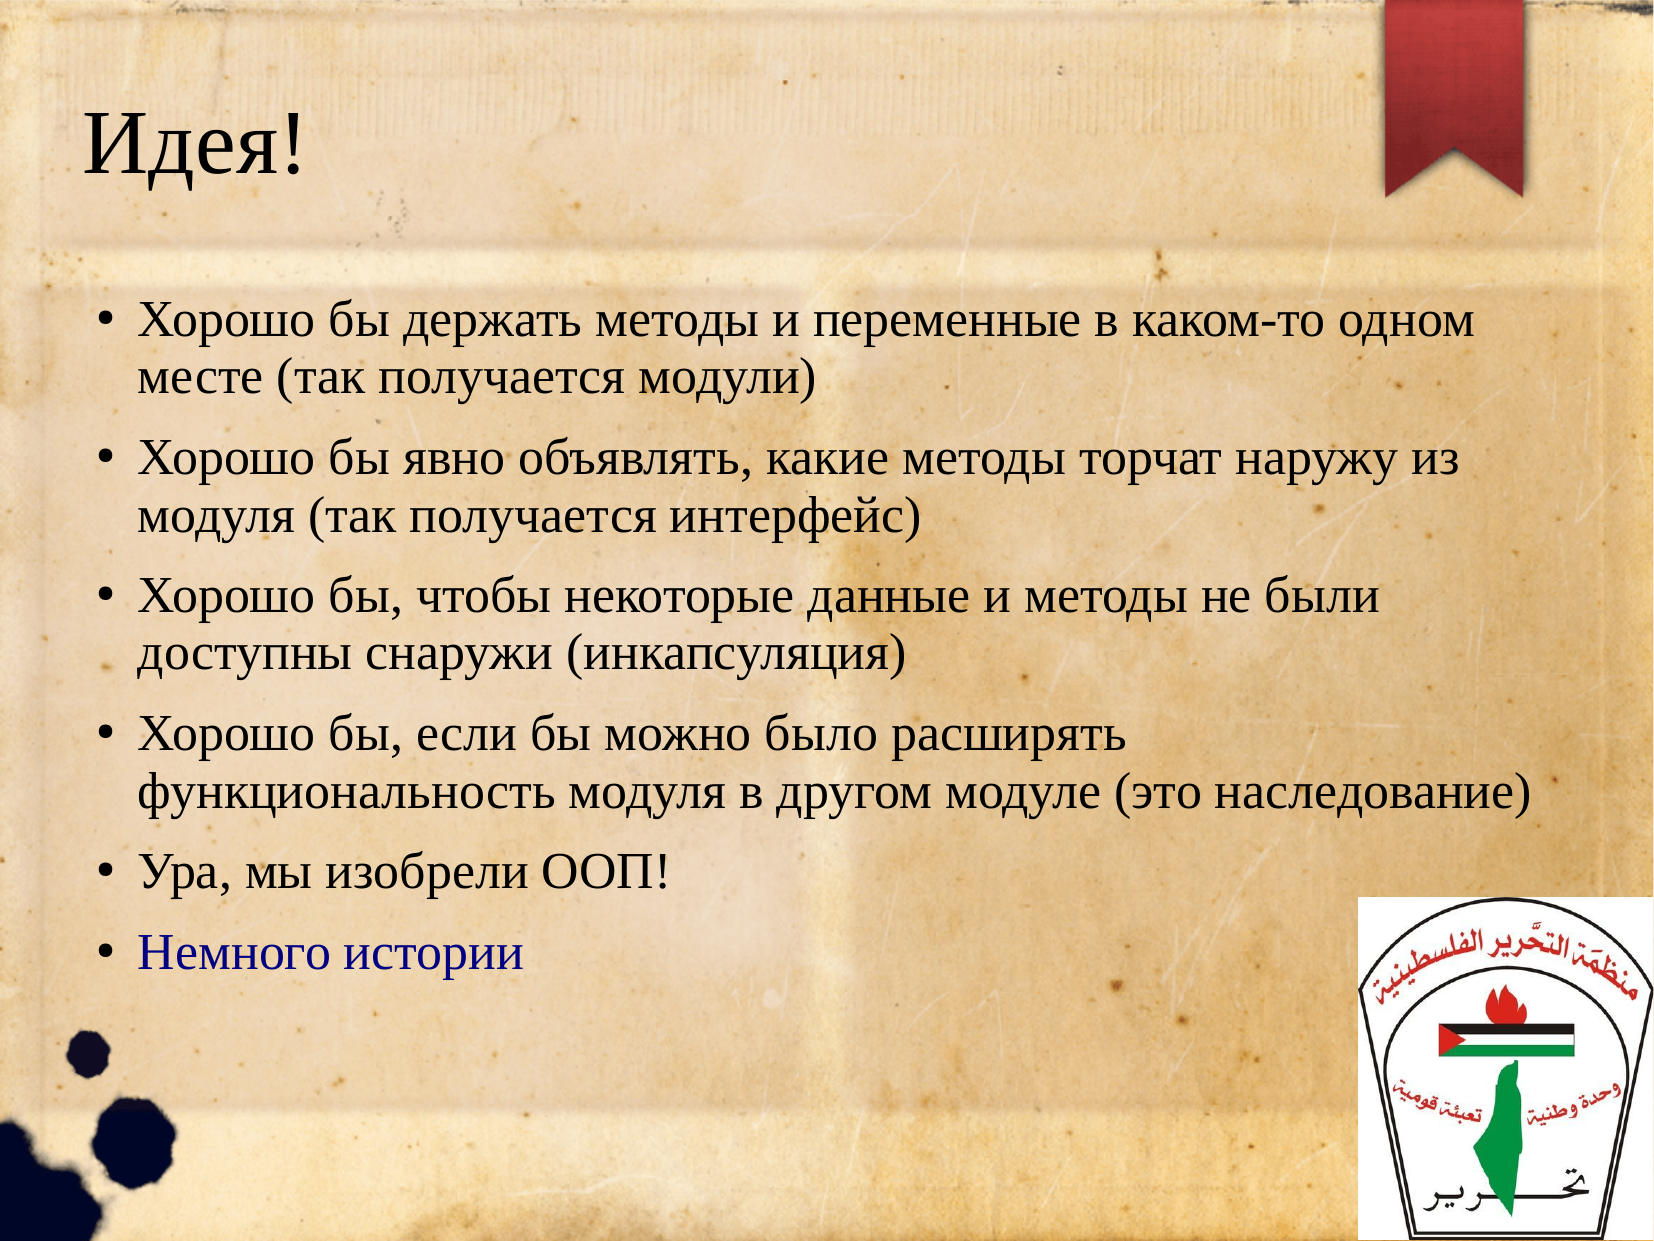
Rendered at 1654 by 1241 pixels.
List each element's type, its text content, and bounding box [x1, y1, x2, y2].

title Идея! [82, 49, 1347, 237]
picture [0, 0, 1654, 1241]
list Хорошо бы держать методы и переменные в каком-то одном месте (так получается модули) Хорошо бы явно объявлять, какие методы торчат наружу из модуля (так получается интерфейс) Хорошо бы, чтобы некоторые данные и методы не были доступны снаружи (инкапсуляция) Хорошо бы, если бы можно было расширять функциональность модуля в другом модуле (это наследование) Ура, мы изобрели ООП! Немного истории [82, 290, 1538, 1010]
